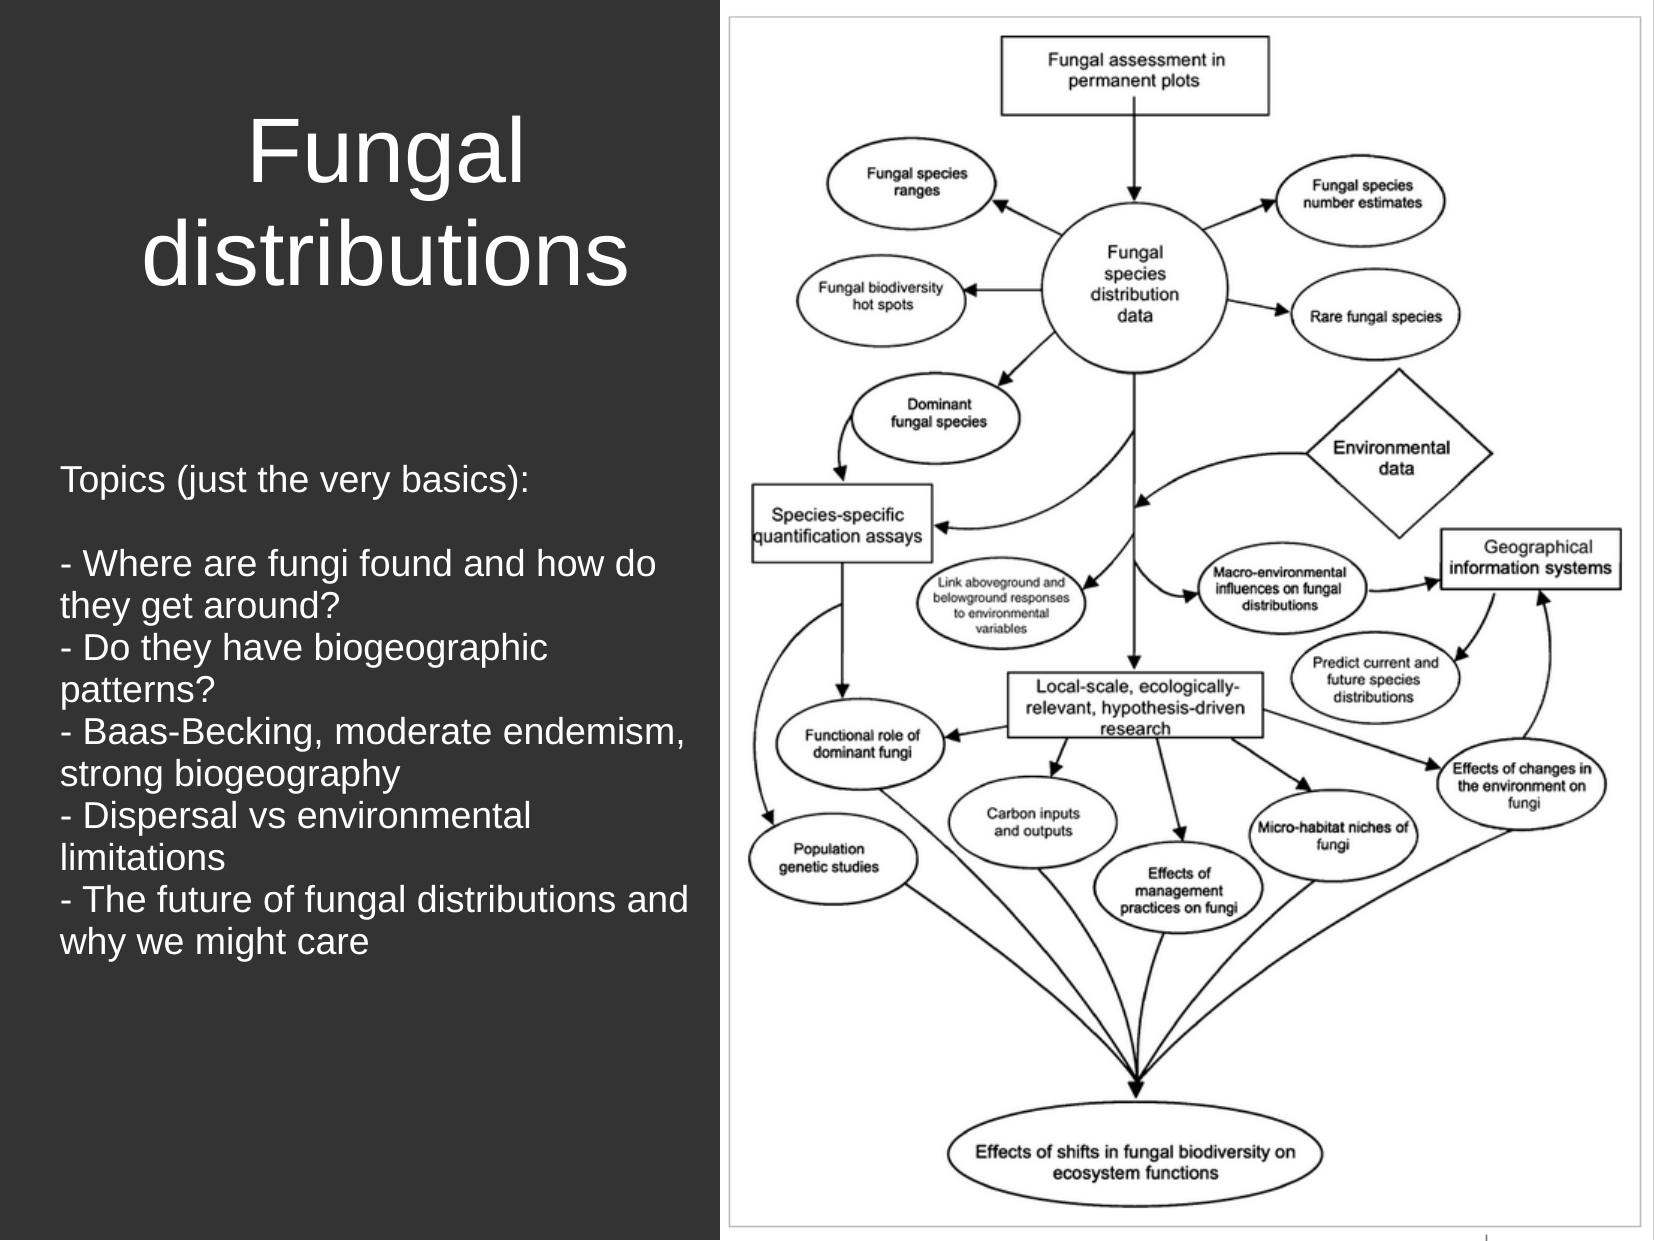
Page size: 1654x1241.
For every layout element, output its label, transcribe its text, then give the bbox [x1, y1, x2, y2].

title Fungal distributions [48, 48, 720, 357]
text_box Topics (just the very basics): - Where are fungi found and how do they get around? - Do they have biogeographic patterns? - Baas-Becking, moderate endemism, strong biogeography - Dispersal vs environmental limitations - The future of fungal distributions and why we might care [44, 451, 710, 1096]
picture [720, 0, 1654, 1241]
